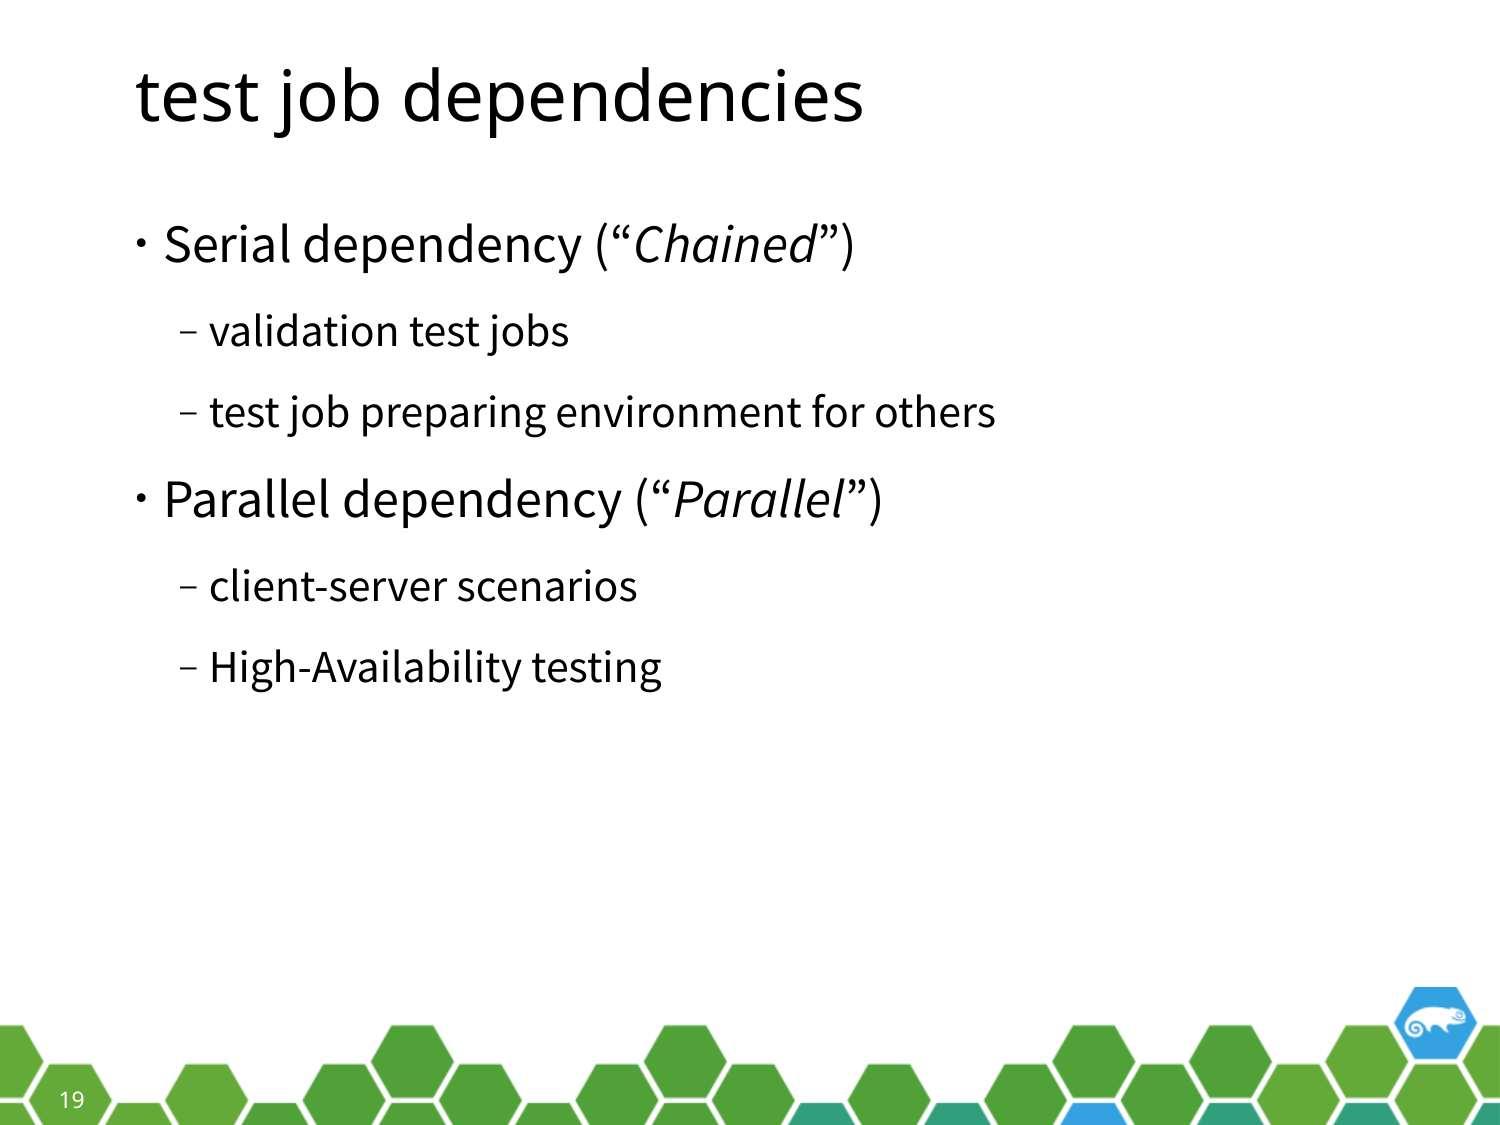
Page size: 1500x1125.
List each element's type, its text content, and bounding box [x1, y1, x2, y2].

list Serial dependency (“Chained”) validation test jobs test job preparing environment for others Parallel dependency (“Parallel”) client-server scenarios High-Availability testing [135, 208, 1372, 862]
picture [0, 987, 1500, 1125]
title test job dependencies [135, 12, 1372, 175]
